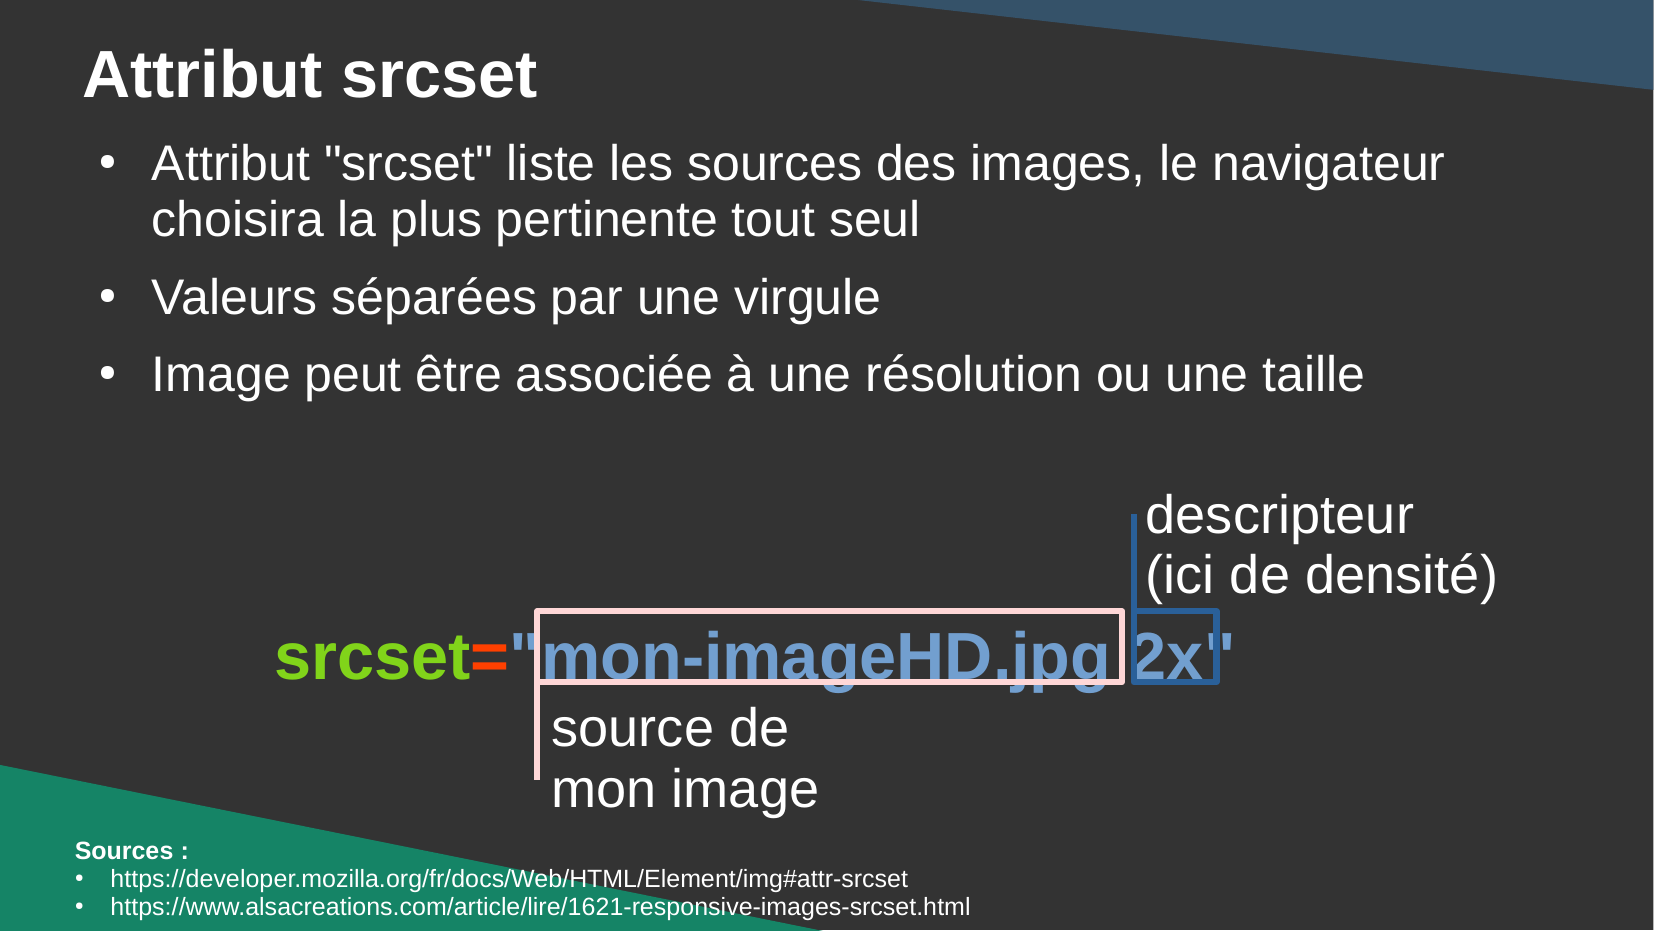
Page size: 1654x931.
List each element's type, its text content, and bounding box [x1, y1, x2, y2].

title source de mon image [551, 697, 827, 819]
text_box srcset="mon-imageHD.jpg 2x" [540, 614, 1119, 679]
title Attribut srcset [82, 37, 1571, 122]
list Attribut "srcset" liste les sources des images, le navigateur choisira la plus pertinente tout seul Valeurs séparées par une virgule Image peut être associée à une résolution ou une taille [80, 135, 1605, 479]
text_box Sources : https://developer.mozilla.org/fr/docs/Web/HTML/Element/img#attr-srcset https://www.alsacreations.com/article/lire/1621-responsive-images-srcset.html [60, 829, 1546, 931]
text_box srcset="mon-imageHD.jpg 2x" [259, 611, 534, 701]
title descripteur (ici de densité) [1145, 484, 1548, 606]
text_box [858, 0, 1654, 90]
text_box [0, 764, 318, 931]
text_box srcset="mon-imageHD.jpg 2x" [1137, 614, 1213, 679]
text_box srcset="mon-imageHD.jpg 2x" [540, 611, 1264, 701]
